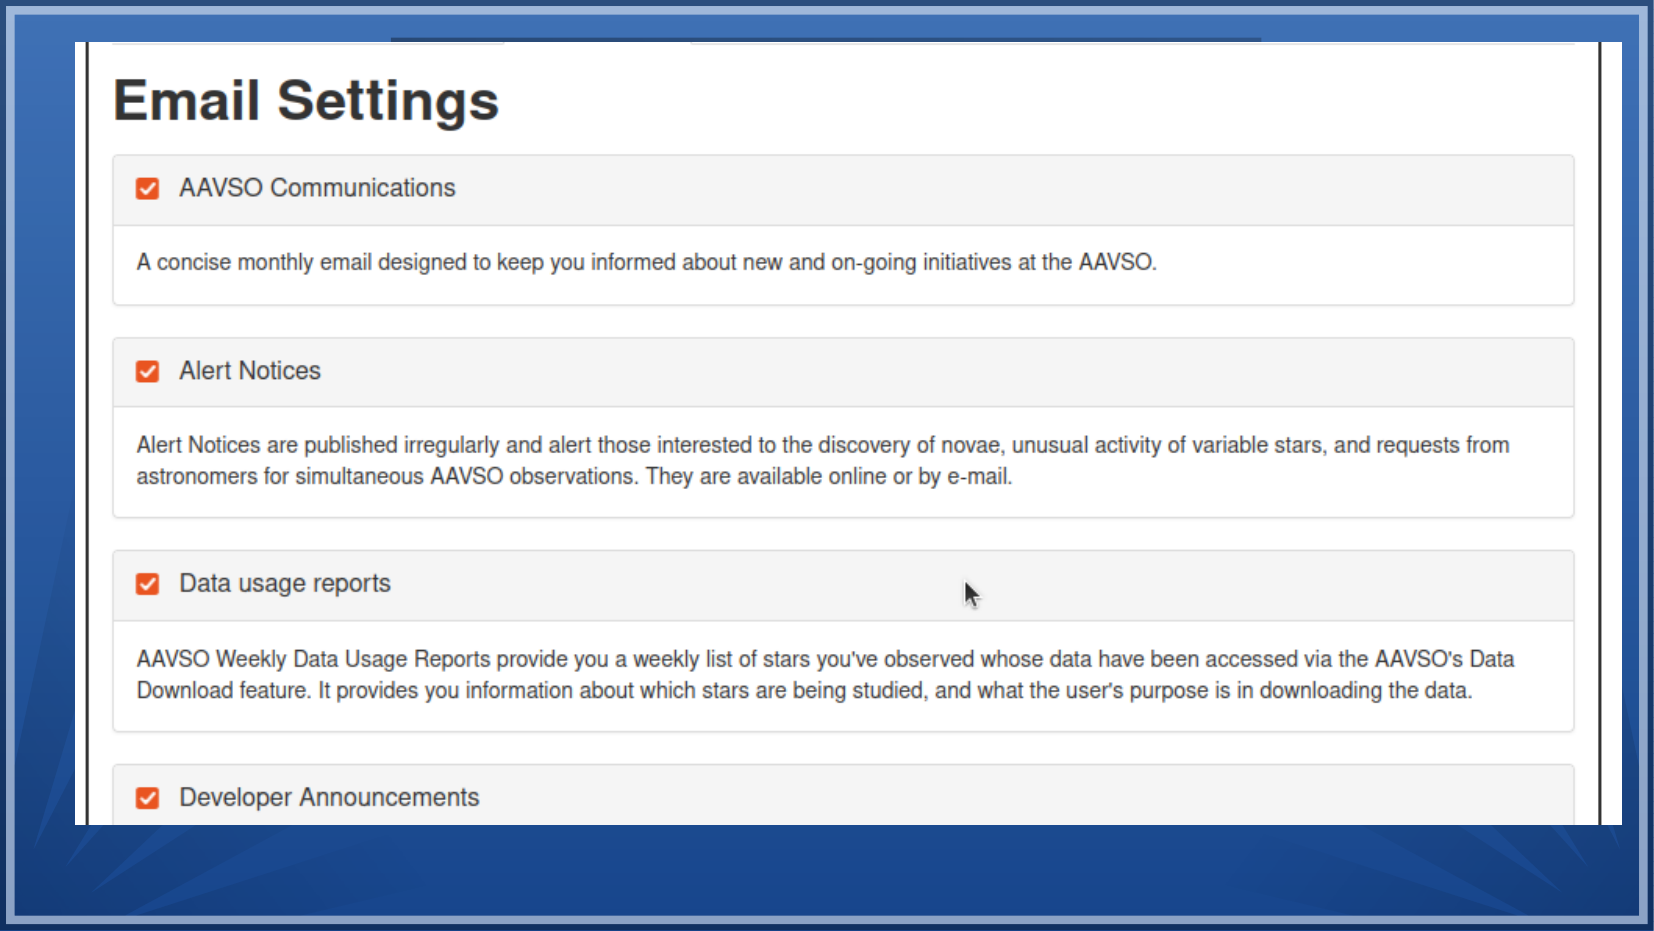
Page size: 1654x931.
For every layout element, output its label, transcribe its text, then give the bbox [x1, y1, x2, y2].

title Email Settings [389, 35, 1264, 42]
picture [75, 42, 1622, 826]
